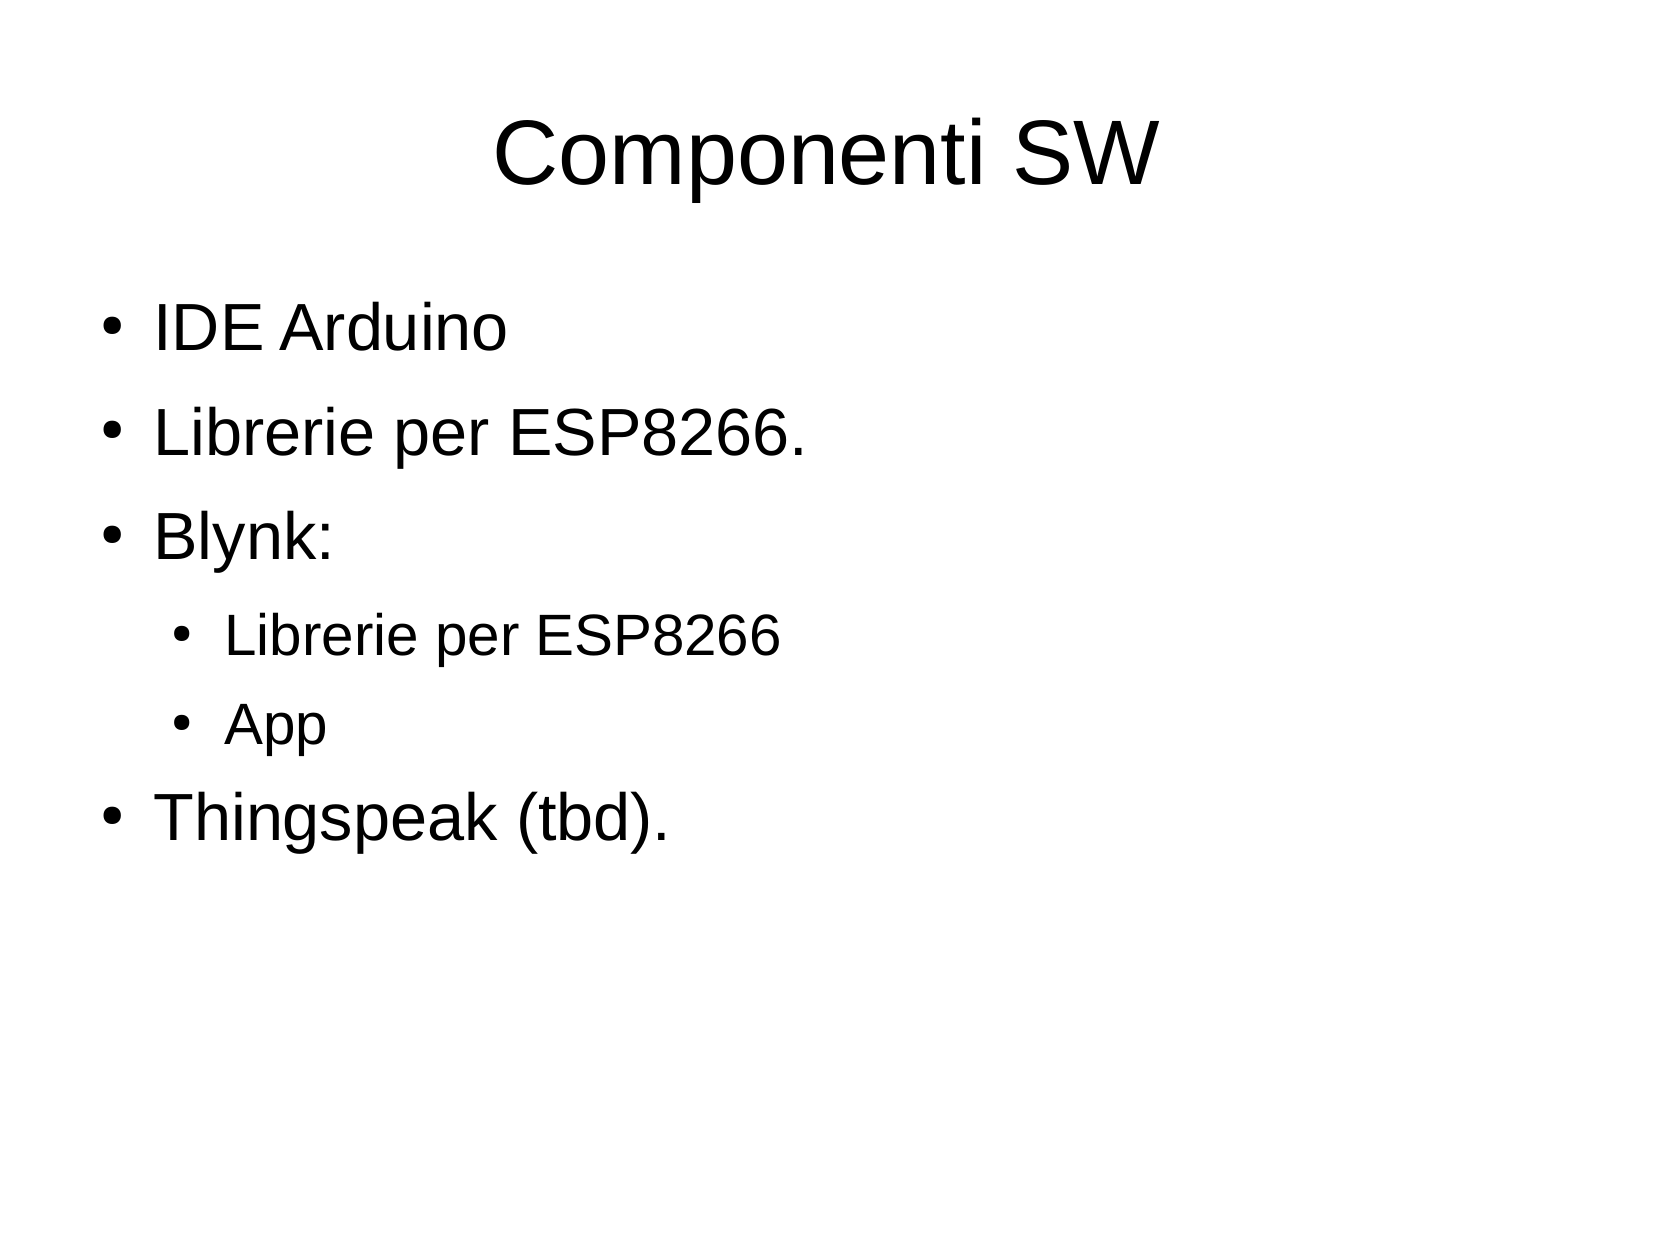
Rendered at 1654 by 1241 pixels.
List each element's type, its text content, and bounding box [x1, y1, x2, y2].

list IDE Arduino Librerie per ESP8266. Blynk: Librerie per ESP8266 App Thingspeak (tbd). [82, 290, 1571, 1109]
title Componenti SW [82, 49, 1571, 257]
